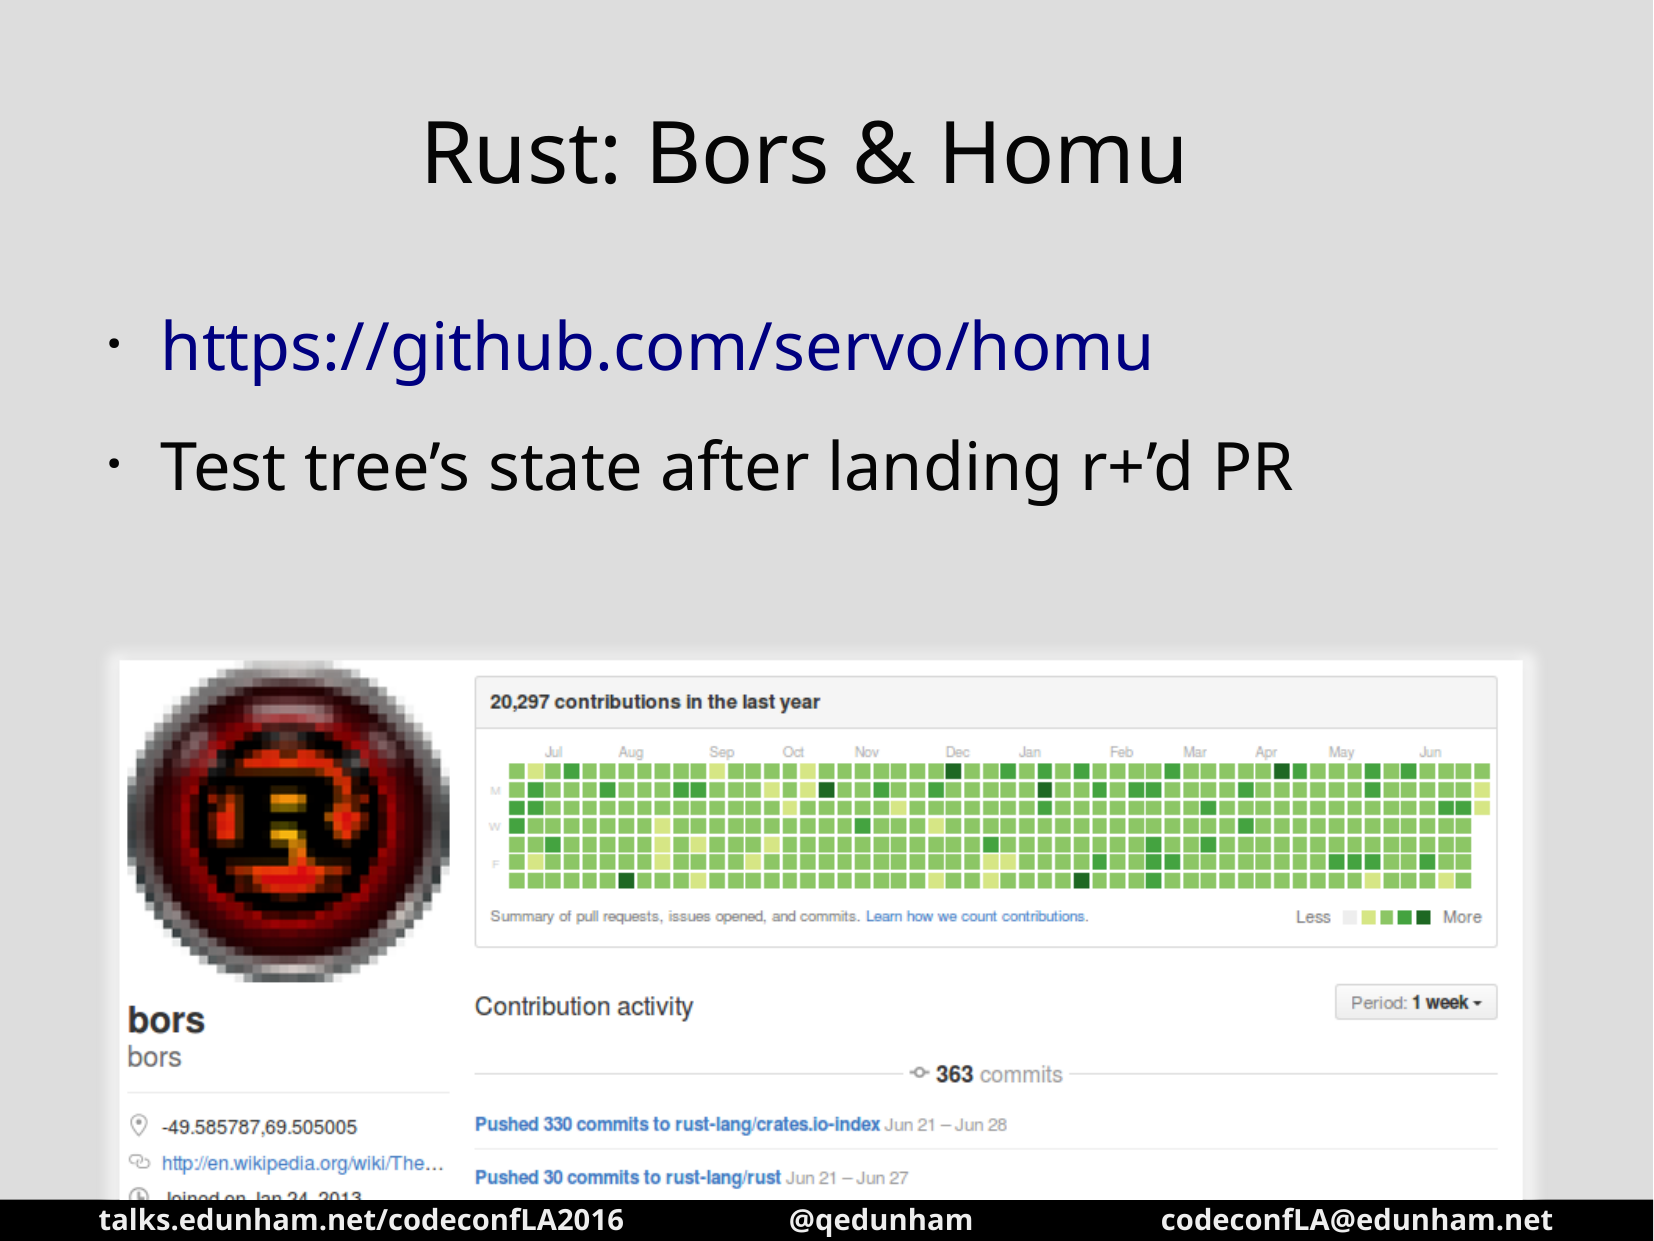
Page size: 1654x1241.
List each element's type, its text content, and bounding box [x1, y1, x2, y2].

list https://github.com/servo/homu Test tree’s state after landing r+’d PR [90, 299, 1546, 601]
title Rust: Bors & Homu [15, 47, 1594, 253]
picture [40, 601, 1606, 1201]
